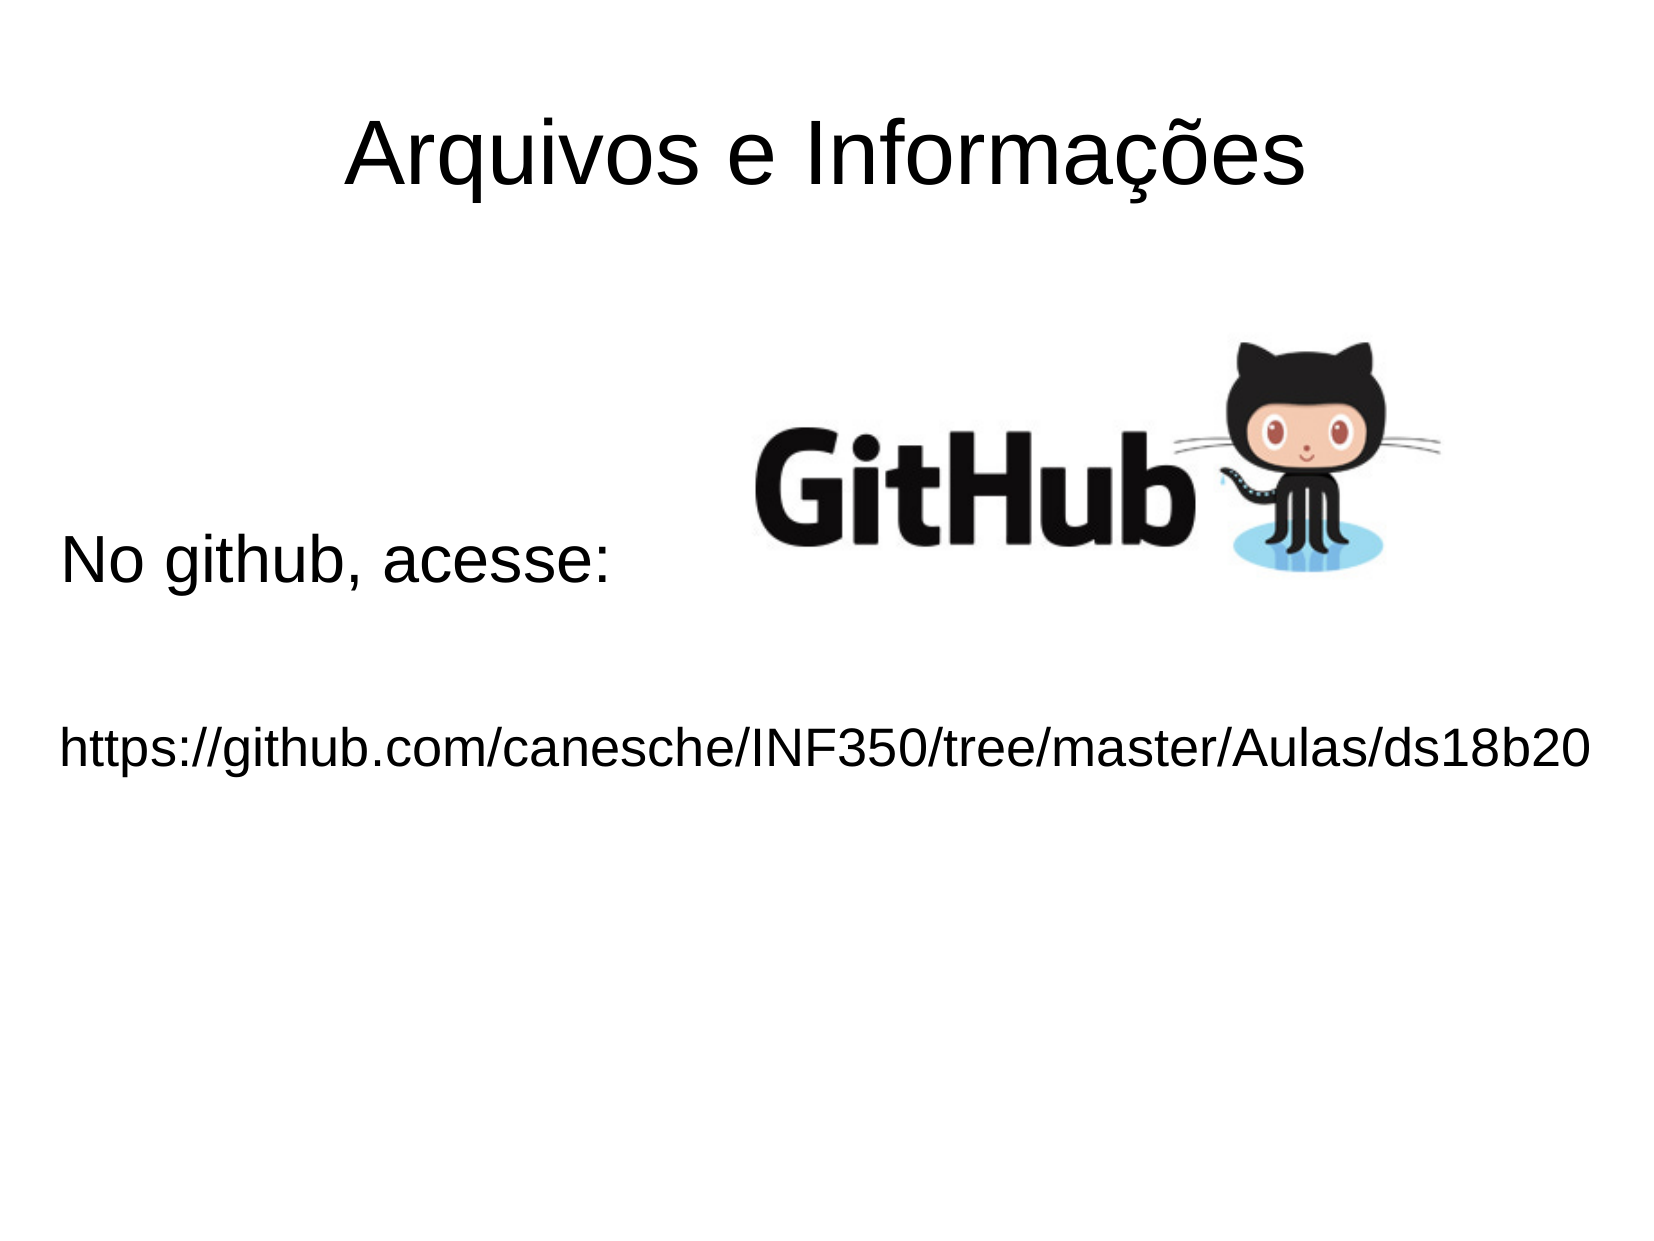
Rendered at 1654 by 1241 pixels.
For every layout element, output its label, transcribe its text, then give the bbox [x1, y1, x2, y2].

picture [738, 247, 1459, 670]
subtitle No github, acesse: https://github.com/canesche/INF350/tree/master/Aulas/ds18b20 [23, 290, 1630, 1010]
title Arquivos e Informações [82, 49, 1571, 257]
